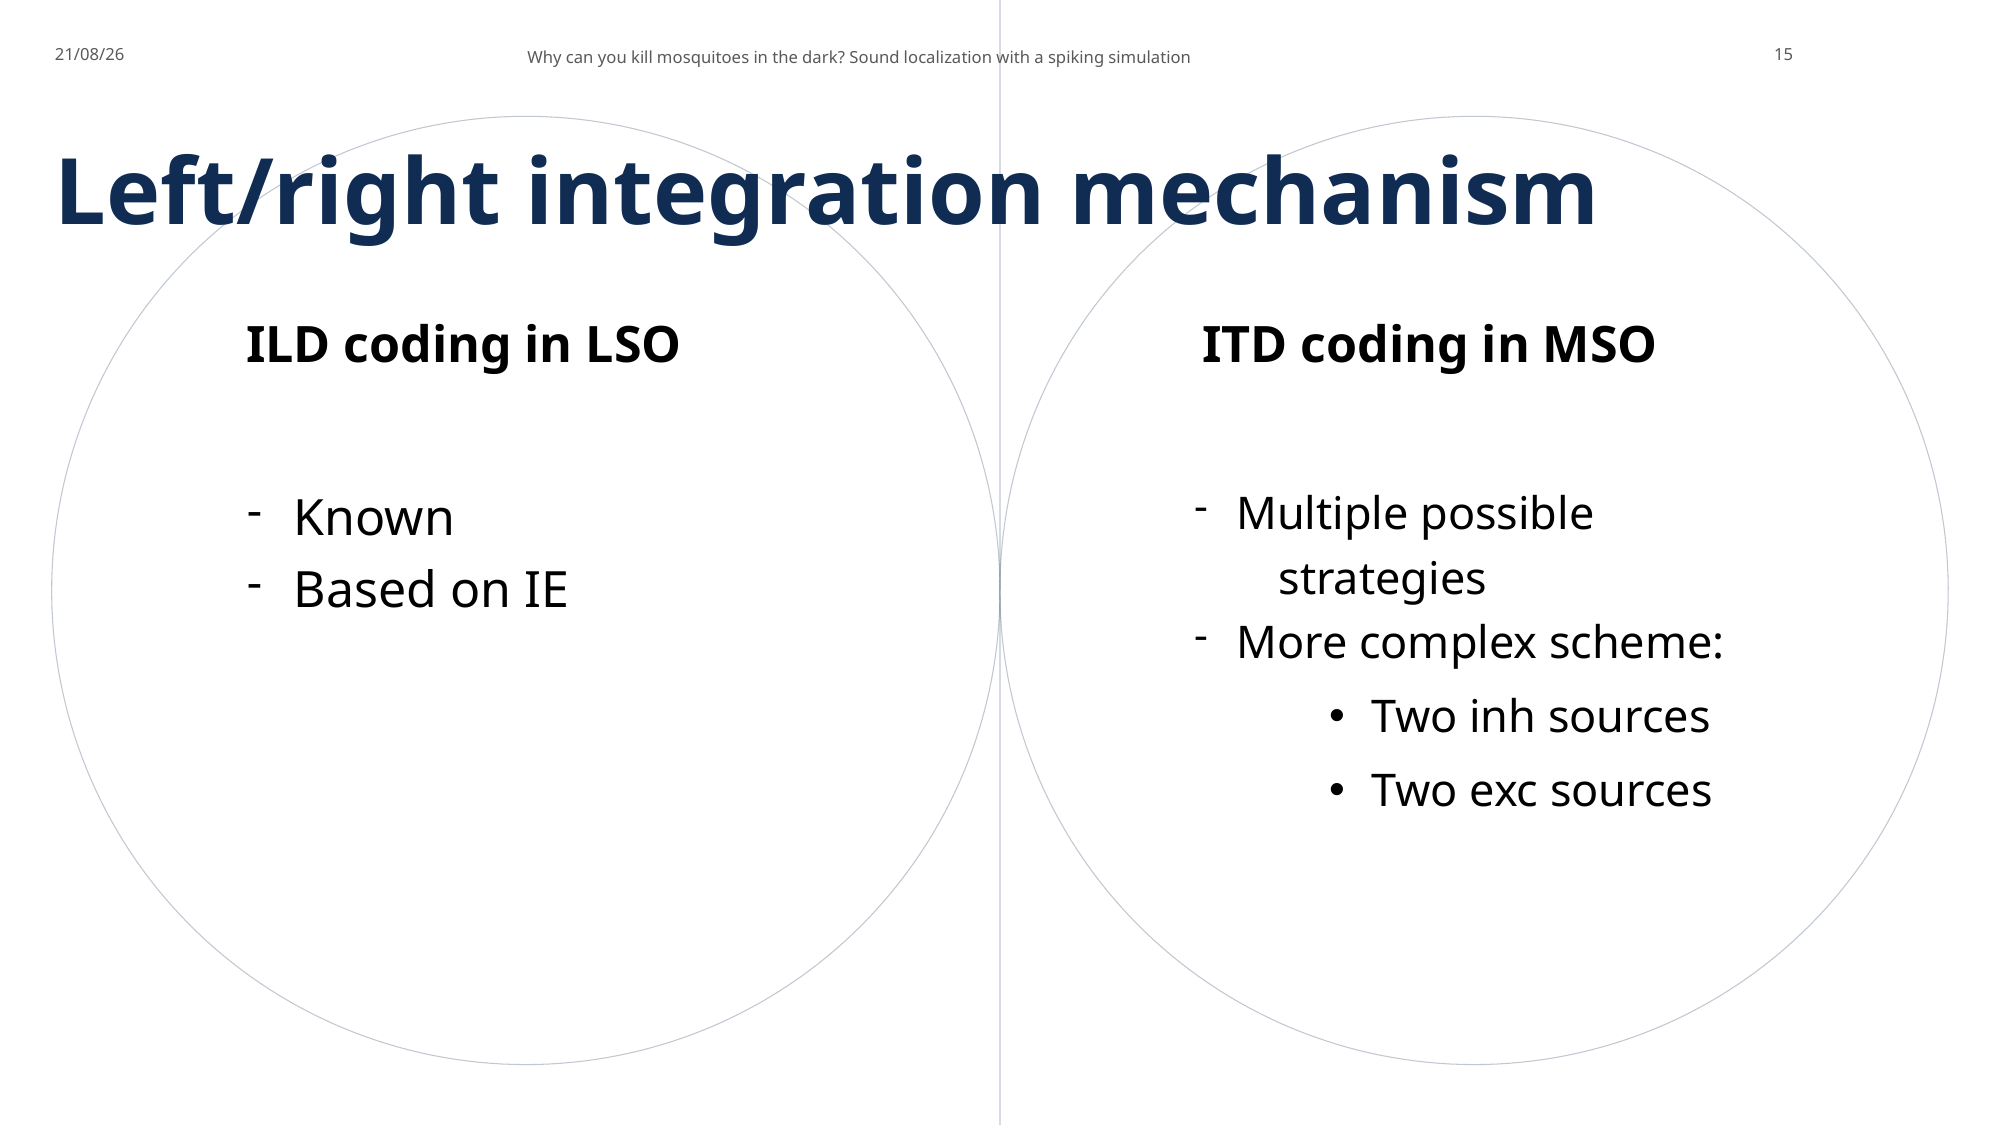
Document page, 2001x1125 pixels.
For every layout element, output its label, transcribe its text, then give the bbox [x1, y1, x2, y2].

slide_number [1774, 6, 1946, 67]
list ILD coding in LSO [245, 299, 804, 373]
slide_number [54, 6, 446, 67]
title Left/right integration mechanism [54, 132, 1946, 271]
list Multiple possible strategies More complex scheme: Two inh sources Two exc sources [1194, 473, 1753, 820]
footer Why can you kill mosquitoes in the dark? Sound localization with a spiking simulation [527, 6, 1203, 67]
list Known Based on IE [246, 473, 805, 820]
list ITD coding in MSO [1202, 299, 1761, 373]
